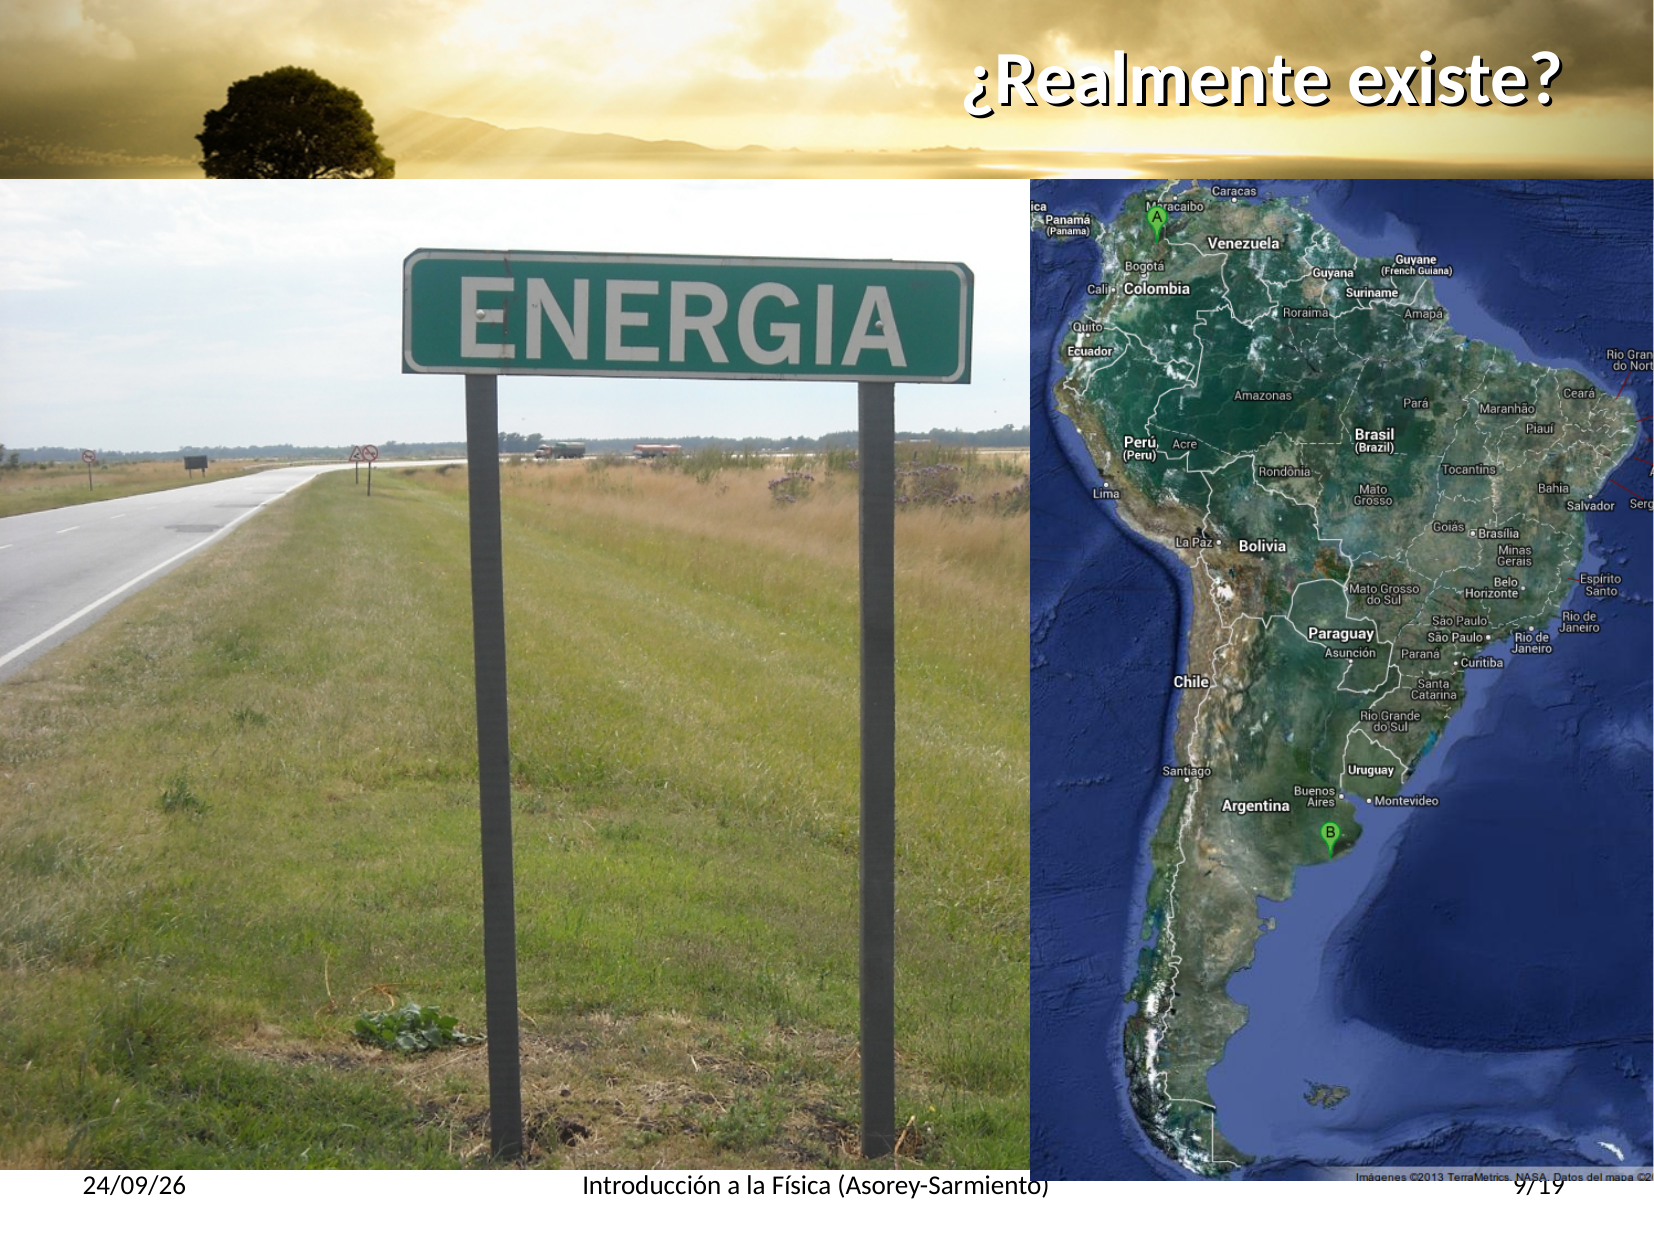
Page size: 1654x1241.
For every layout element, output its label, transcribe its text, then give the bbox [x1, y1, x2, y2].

title ¿Realmente existe? [75, 19, 1564, 151]
picture [0, 0, 1654, 1181]
